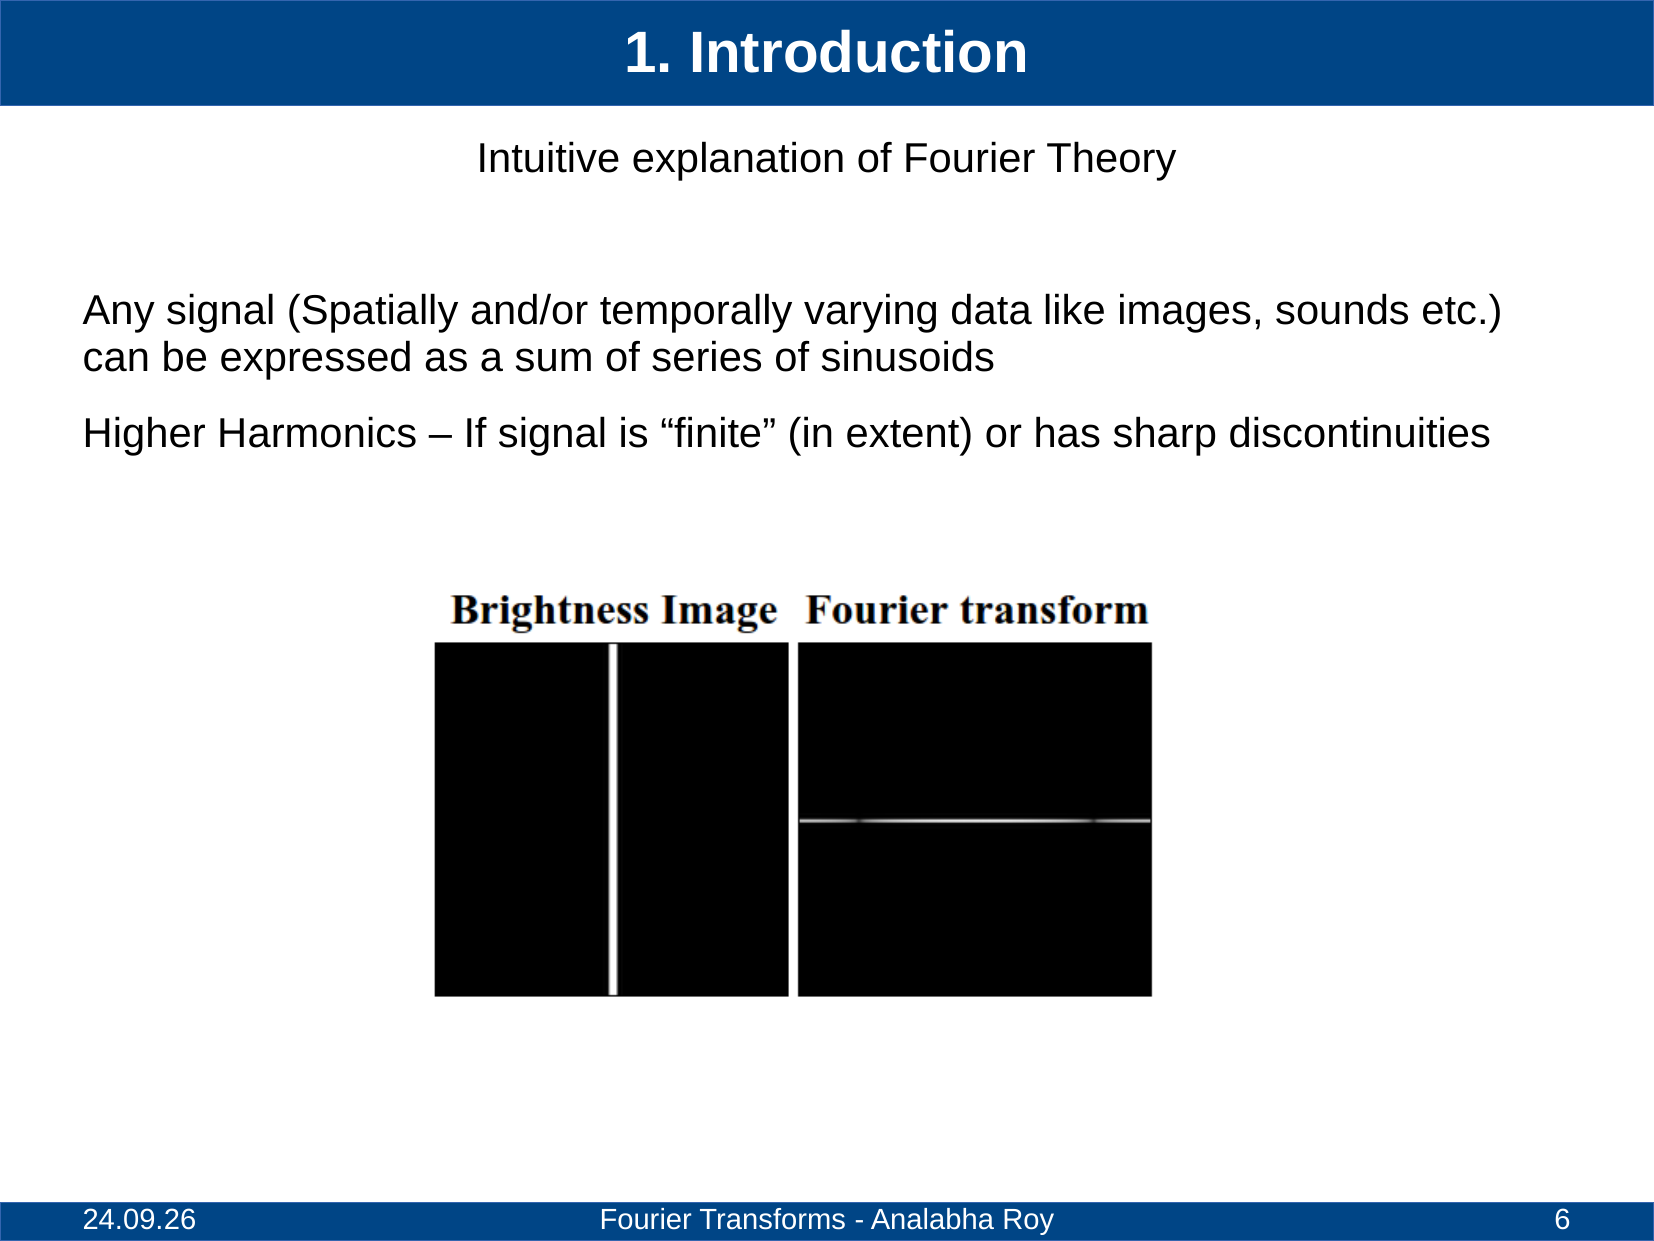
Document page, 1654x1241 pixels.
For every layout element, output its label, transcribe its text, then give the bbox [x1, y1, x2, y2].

title 1. Introduction [0, 0, 1654, 106]
picture [410, 569, 1171, 1011]
list Intuitive explanation of Fourier Theory Any signal (Spatially and/or temporally varying data like images, sounds etc.) can be expressed as a sum of series of sinusoids Higher Harmonics – If signal is “finite” (in extent) or has sharp discontinuities [82, 135, 1571, 1171]
